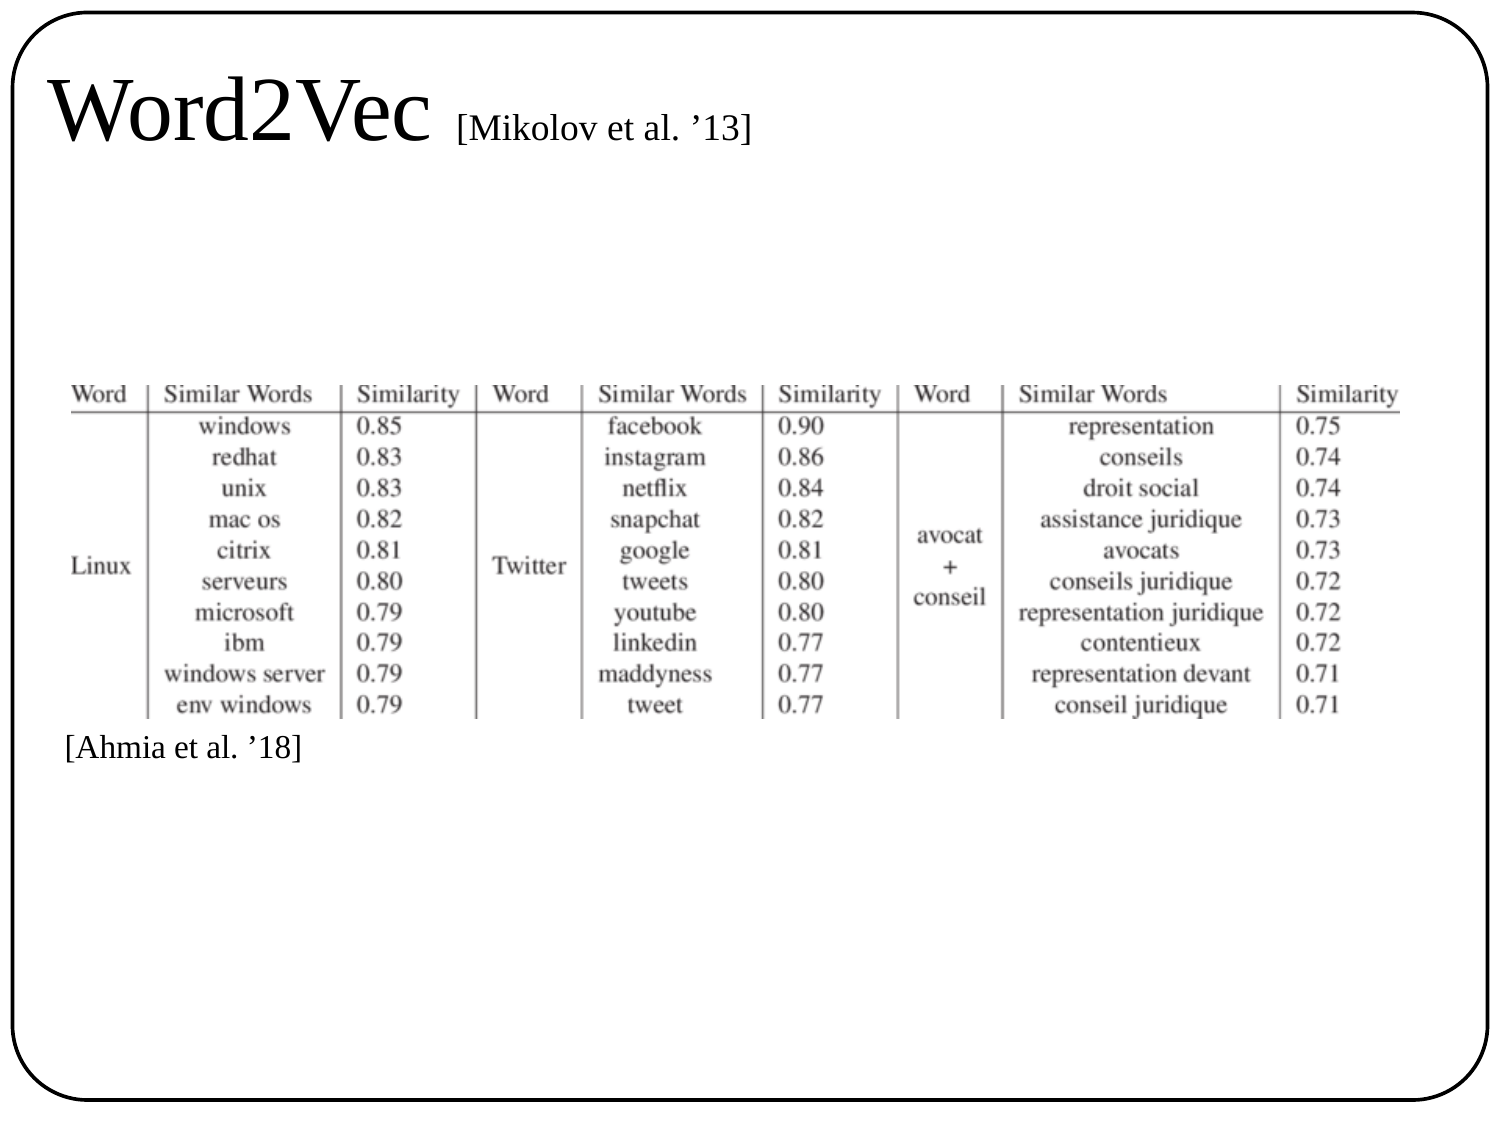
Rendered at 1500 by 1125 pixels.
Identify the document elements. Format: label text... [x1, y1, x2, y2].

title Word2Vec [Mikolov et al. ’13] [32, 10, 1308, 198]
text_box [Ahmia et al. ’18] [49, 718, 318, 773]
picture [71, 385, 1400, 719]
